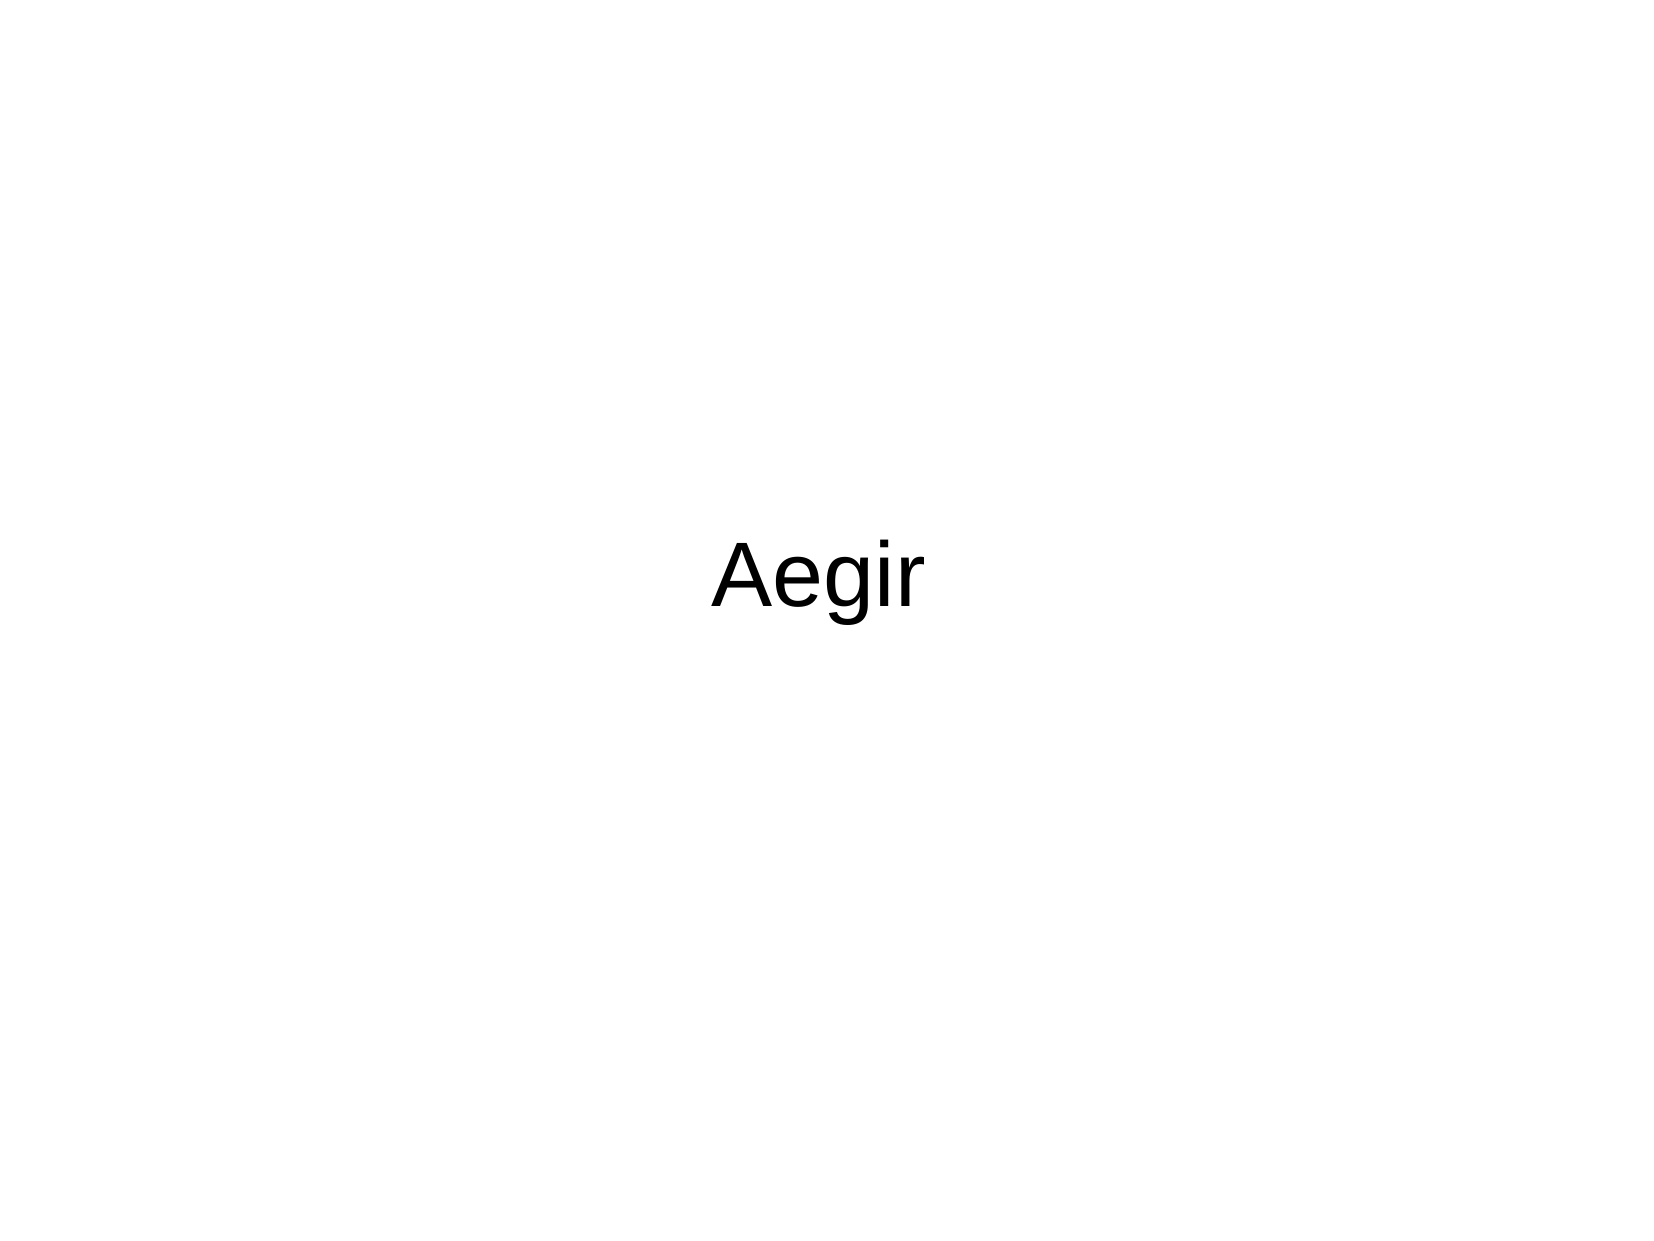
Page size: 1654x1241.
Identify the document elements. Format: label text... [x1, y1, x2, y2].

title Aegir [75, 487, 1564, 662]
